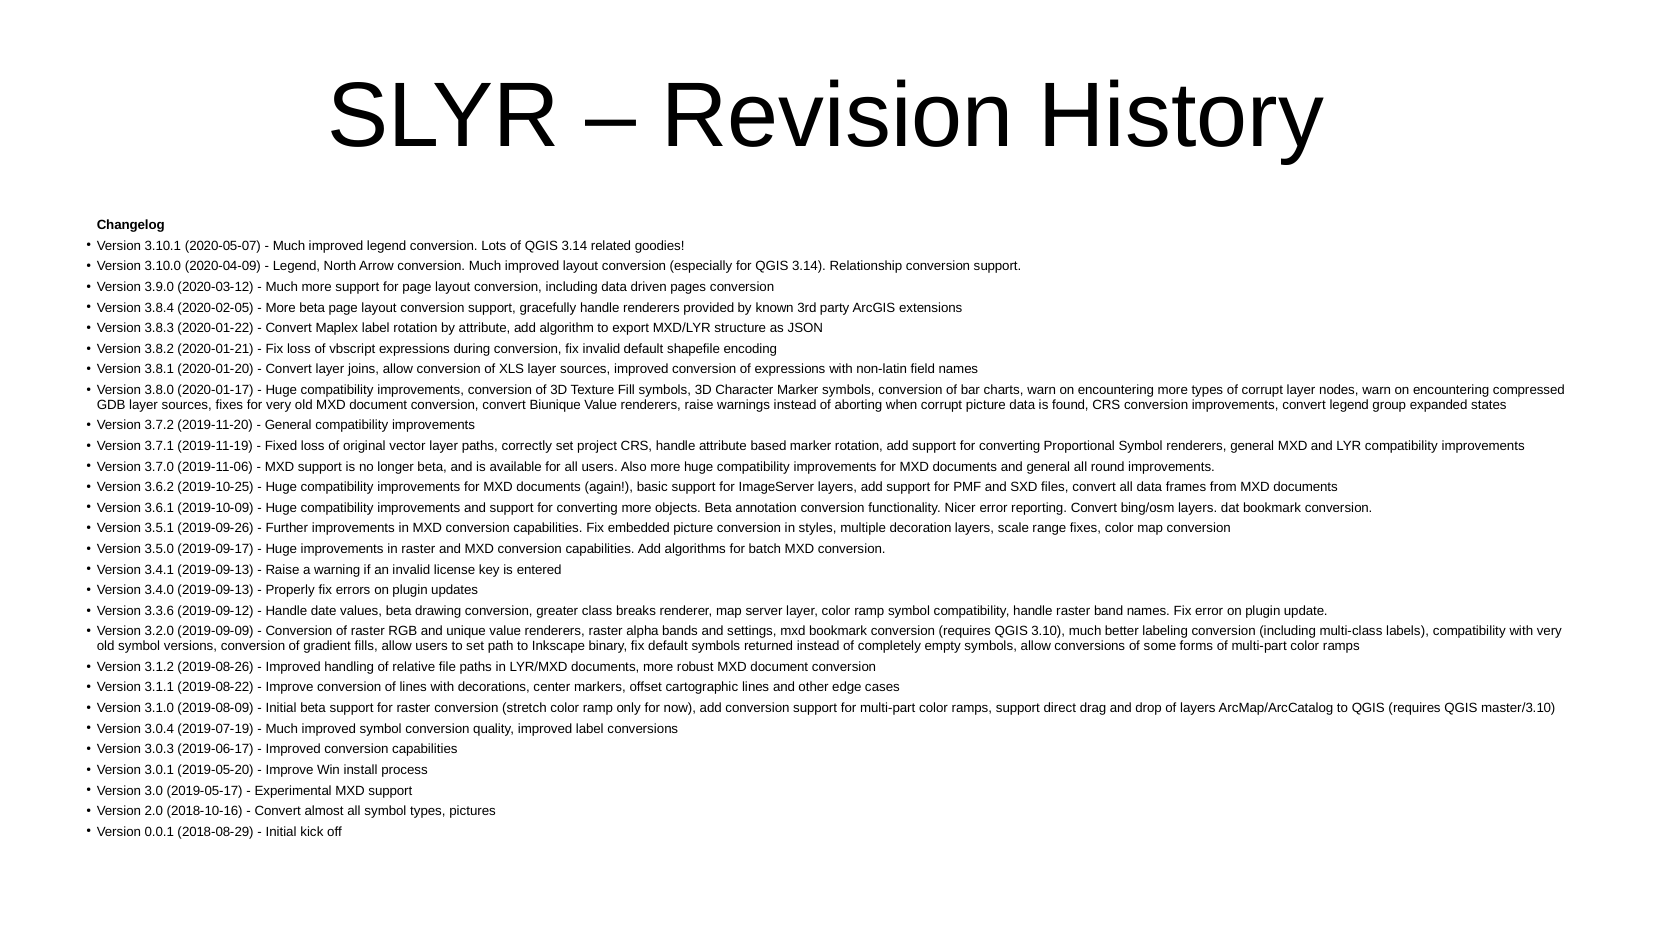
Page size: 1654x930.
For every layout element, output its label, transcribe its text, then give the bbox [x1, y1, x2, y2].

title SLYR – Revision History [82, 37, 1571, 193]
list Changelog Version 3.10.1 (2020-05-07) - Much improved legend conversion. Lots of QGIS 3.14 related goodies! Version 3.10.0 (2020-04-09) - Legend, North Arrow conversion. Much improved layout conversion (especially for QGIS 3.14). Relationship conversion support. Version 3.9.0 (2020-03-12) - Much more support for page layout conversion, including data driven pages conversion Version 3.8.4 (2020-02-05) - More beta page layout conversion support, gracefully handle renderers provided by known 3rd party ArcGIS extensions Version 3.8.3 (2020-01-22) - Convert Maplex label rotation by attribute, add algorithm to export MXD/LYR structure as JSON Version 3.8.2 (2020-01-21) - Fix loss of vbscript expressions during conversion, fix invalid default shapefile encoding Version 3.8.1 (2020-01-20) - Convert layer joins, allow conversion of XLS layer sources, improved conversion of expressions with non-latin field names Version 3.8.0 (2020-01-17) - Huge compatibility improvements, conversion of 3D Texture Fill symbols, 3D Character Marker symbols, conversion of bar charts, warn on encountering more types of corrupt layer nodes, warn on encountering compressed GDB layer sources, fixes for very old MXD document conversion, convert Biunique Value renderers, raise warnings instead of aborting when corrupt picture data is found, CRS conversion improvements, convert legend group expanded states Version 3.7.2 (2019-11-20) - General compatibility improvements Version 3.7.1 (2019-11-19) - Fixed loss of original vector layer paths, correctly set project CRS, handle attribute based marker rotation, add support for converting Proportional Symbol renderers, general MXD and LYR compatibility improvements Version 3.7.0 (2019-11-06) - MXD support is no longer beta, and is available for all users. Also more huge compatibility improvements for MXD documents and general all round improvements. Version 3.6.2 (2019-10-25) - Huge compatibility improvements for MXD documents (again!), basic support for ImageServer layers, add support for PMF and SXD files, convert all data frames from MXD documents Version 3.6.1 (2019-10-09) - Huge compatibility improvements and support for converting more objects. Beta annotation conversion functionality. Nicer error reporting. Convert bing/osm layers. dat bookmark conversion. Version 3.5.1 (2019-09-26) - Further improvements in MXD conversion capabilities. Fix embedded picture conversion in styles, multiple decoration layers, scale range fixes, color map conversion Version 3.5.0 (2019-09-17) - Huge improvements in raster and MXD conversion capabilities. Add algorithms for batch MXD conversion. Version 3.4.1 (2019-09-13) - Raise a warning if an invalid license key is entered Version 3.4.0 (2019-09-13) - Properly fix errors on plugin updates Version 3.3.6 (2019-09-12) - Handle date values, beta drawing conversion, greater class breaks renderer, map server layer, color ramp symbol compatibility, handle raster band names. Fix error on plugin update. Version 3.2.0 (2019-09-09) - Conversion of raster RGB and unique value renderers, raster alpha bands and settings, mxd bookmark conversion (requires QGIS 3.10), much better labeling conversion (including multi-class labels), compatibility with very old symbol versions, conversion of gradient fills, allow users to set path to Inkscape binary, fix default symbols returned instead of completely empty symbols, allow conversions of some forms of multi-part color ramps Version 3.1.2 (2019-08-26) - Improved handling of relative file paths in LYR/MXD documents, more robust MXD document conversion Version 3.1.1 (2019-08-22) - Improve conversion of lines with decorations, center markers, offset cartographic lines and other edge cases Version 3.1.0 (2019-08-09) - Initial beta support for raster conversion (stretch color ramp only for now), add conversion support for multi-part color ramps, support direct drag and drop of layers ArcMap/ArcCatalog to QGIS (requires QGIS master/3.10) Version 3.0.4 (2019-07-19) - Much improved symbol conversion quality, improved label conversions Version 3.0.3 (2019-06-17) - Improved conversion capabilities Version 3.0.1 (2019-05-20) - Improve Win install process Version 3.0 (2019-05-17) - Experimental MXD support Version 2.0 (2018-10-16) - Convert almost all symbol types, pictures Version 0.0.1 (2018-08-29) - Initial kick off [82, 217, 1571, 930]
